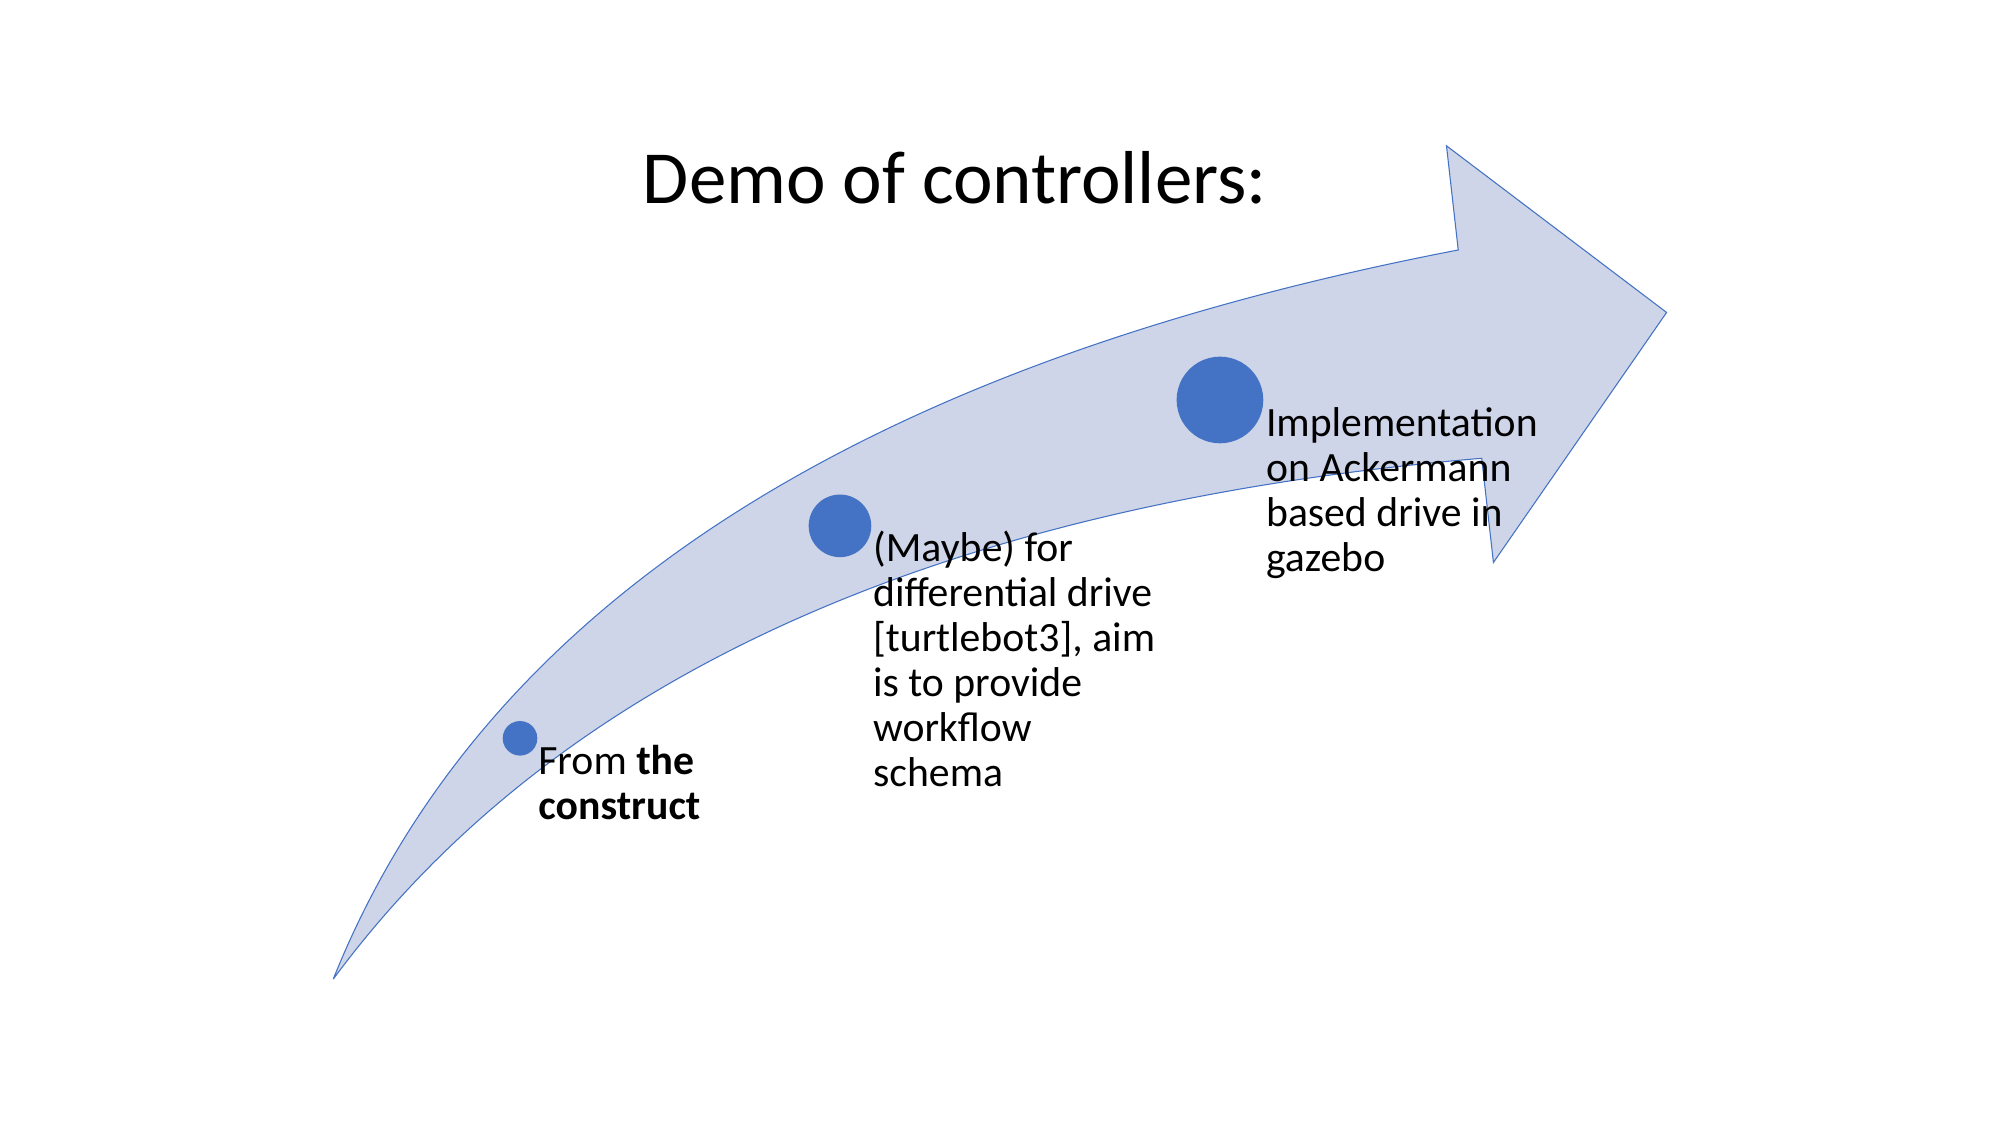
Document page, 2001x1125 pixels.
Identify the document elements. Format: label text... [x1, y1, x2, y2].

text_box (Maybe) for differential drive [turtlebot3], aim is to provide workflow schema [840, 525, 1160, 980]
text_box From the construct [519, 738, 831, 980]
text_box [333, 145, 1667, 980]
text_box Implementation on Ackermann based drive in gazebo [1220, 399, 1540, 980]
text_box Demo of controllers: [628, 121, 1282, 227]
